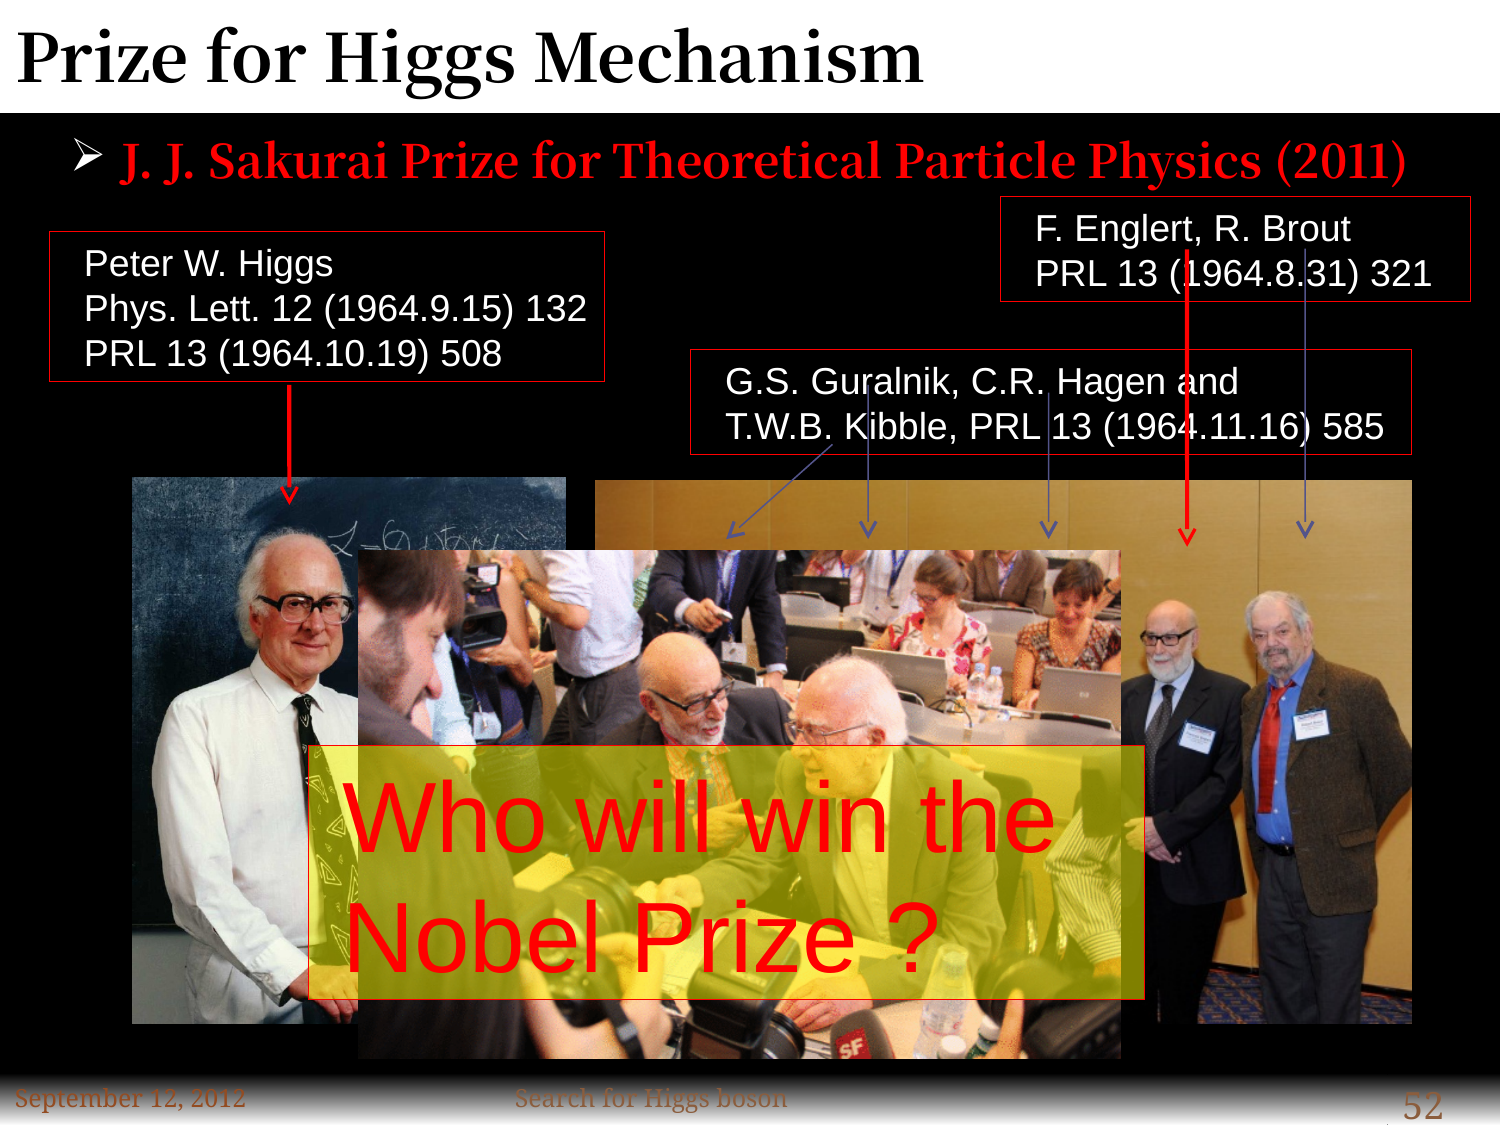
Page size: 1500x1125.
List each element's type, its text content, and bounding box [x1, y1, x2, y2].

footer Search for Higgs boson [500, 1074, 1387, 1125]
picture [132, 477, 1412, 1059]
list J. J. Sakurai Prize for Theoretical Particle Physics (2011) [37, 125, 1475, 209]
slide_number <number> [1387, 1074, 1500, 1125]
text_box G.S. Guralnik, C.R. Hagen and T.W.B. Kibble, PRL 13 (1964.11.16) 585 [1306, 349, 1412, 455]
slide_number September 12, 2012 [0, 1074, 500, 1125]
text_box G.S. Guralnik, C.R. Hagen and T.W.B. Kibble, PRL 13 (1964.11.16) 585 [690, 349, 1184, 455]
text_box Who will win the Nobel Prize ? [308, 745, 1145, 1000]
title Prize for Higgs Mechanism [0, 0, 1500, 113]
text_box Peter W. Higgs Phys. Lett. 12 (1964.9.15) 132 PRL 13 (1964.10.19) 508 [49, 231, 605, 382]
text_box F. Englert, R. Brout PRL 13 (1964.8.31) 321 [1000, 196, 1471, 302]
text_box G.S. Guralnik, C.R. Hagen and T.W.B. Kibble, PRL 13 (1964.11.16) 585 [1190, 349, 1304, 455]
